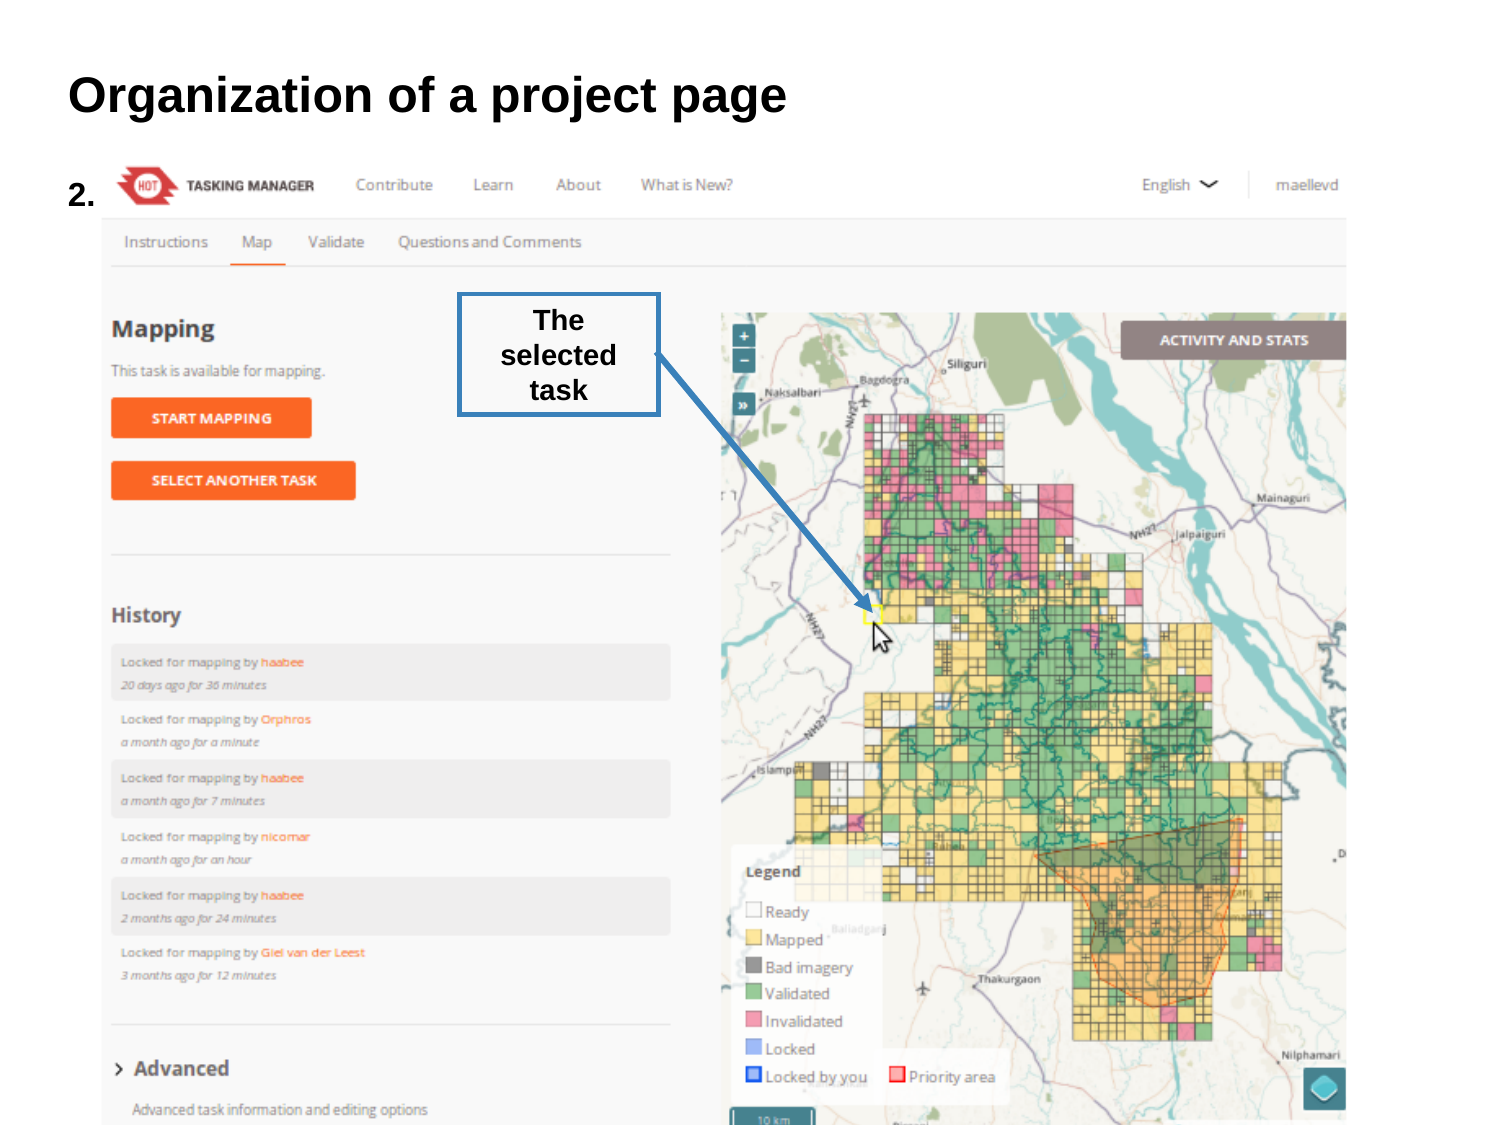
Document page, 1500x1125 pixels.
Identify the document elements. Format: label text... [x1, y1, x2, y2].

text_box The selected task [459, 294, 659, 415]
text_box Organization of a project page [53, 54, 1459, 131]
picture [101, 165, 1347, 1125]
